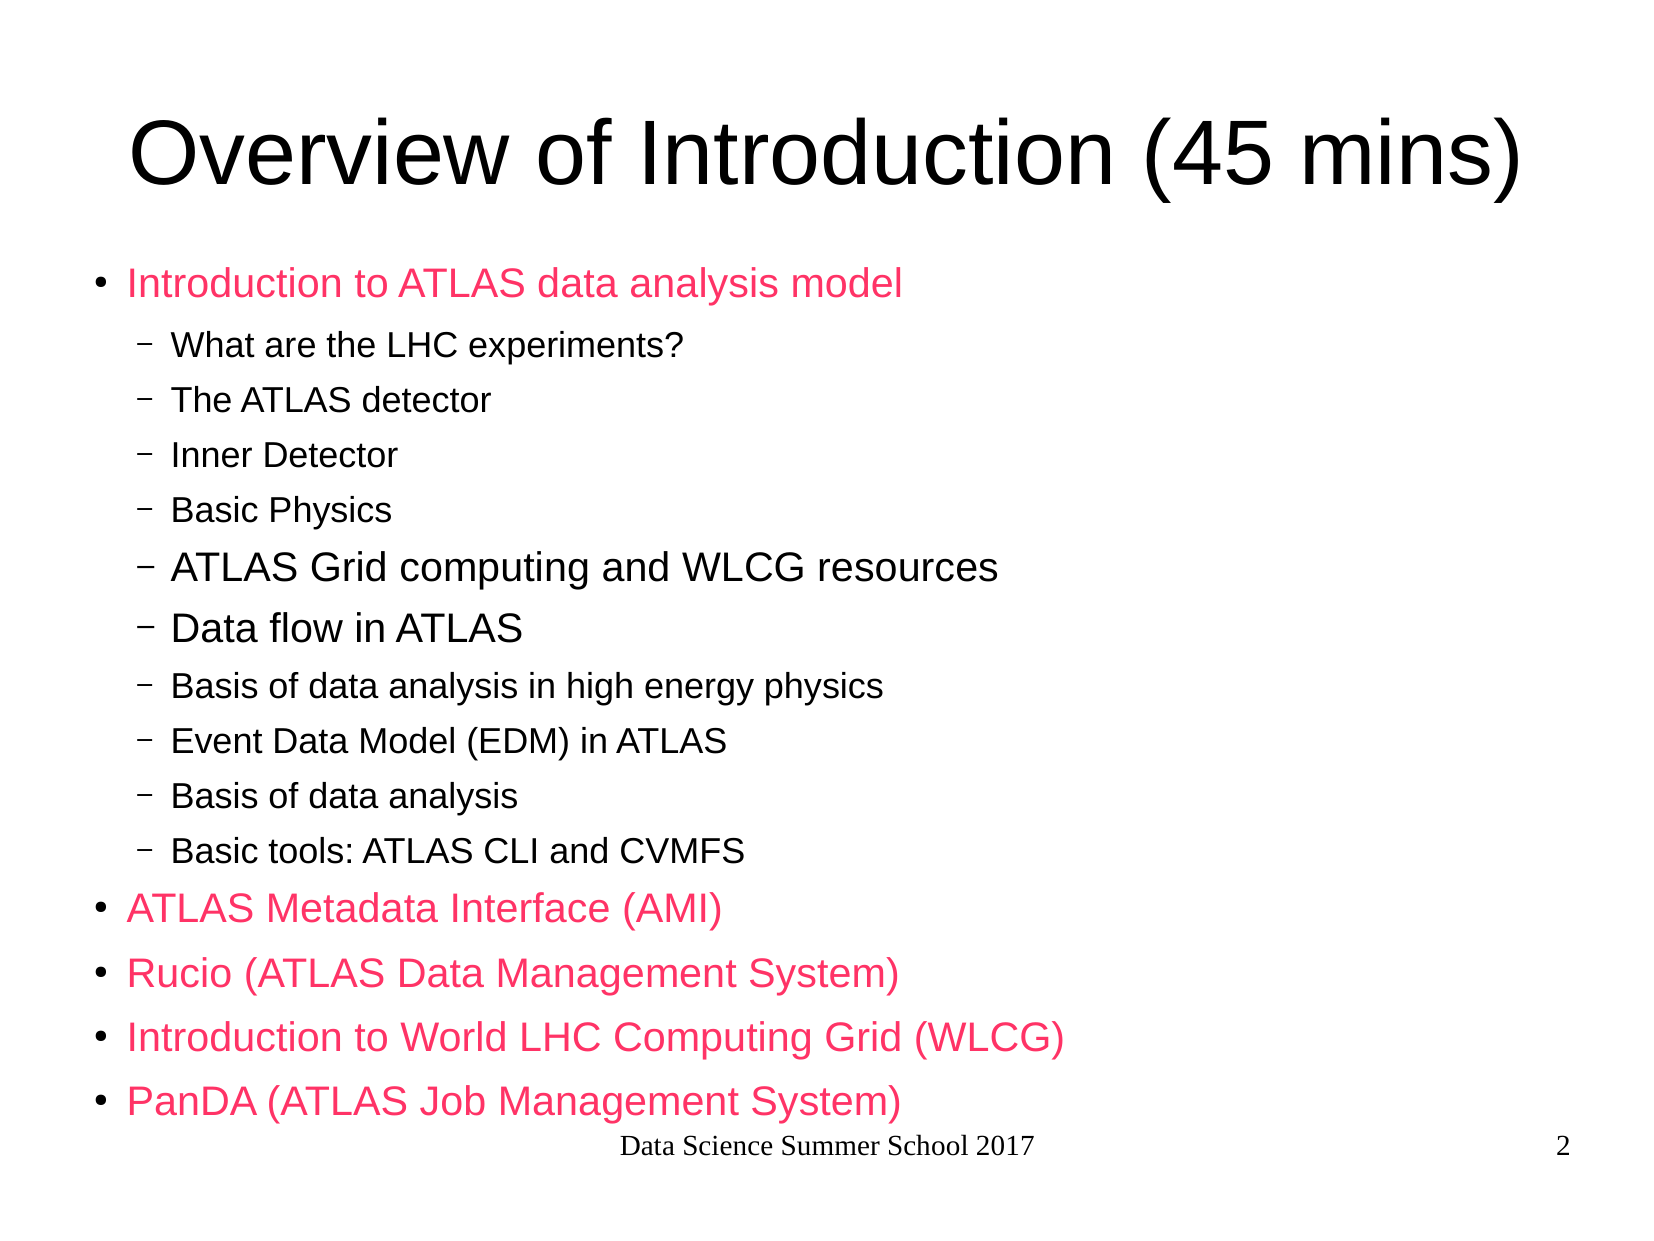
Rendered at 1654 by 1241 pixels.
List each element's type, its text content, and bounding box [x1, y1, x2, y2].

title Overview of Introduction (45 mins) [82, 49, 1571, 257]
list Introduction to ATLAS data analysis model What are the LHC experiments? The ATLAS detector Inner Detector Basic Physics ATLAS Grid computing and WLCG resources Data flow in ATLAS Basis of data analysis in high energy physics Event Data Model (EDM) in ATLAS Basis of data analysis Basic tools: ATLAS CLI and CVMFS ATLAS Metadata Interface (AMI) Rucio (ATLAS Data Management System) Introduction to World LHC Computing Grid (WLCG) PanDA (ATLAS Job Management System) [82, 260, 1571, 1141]
